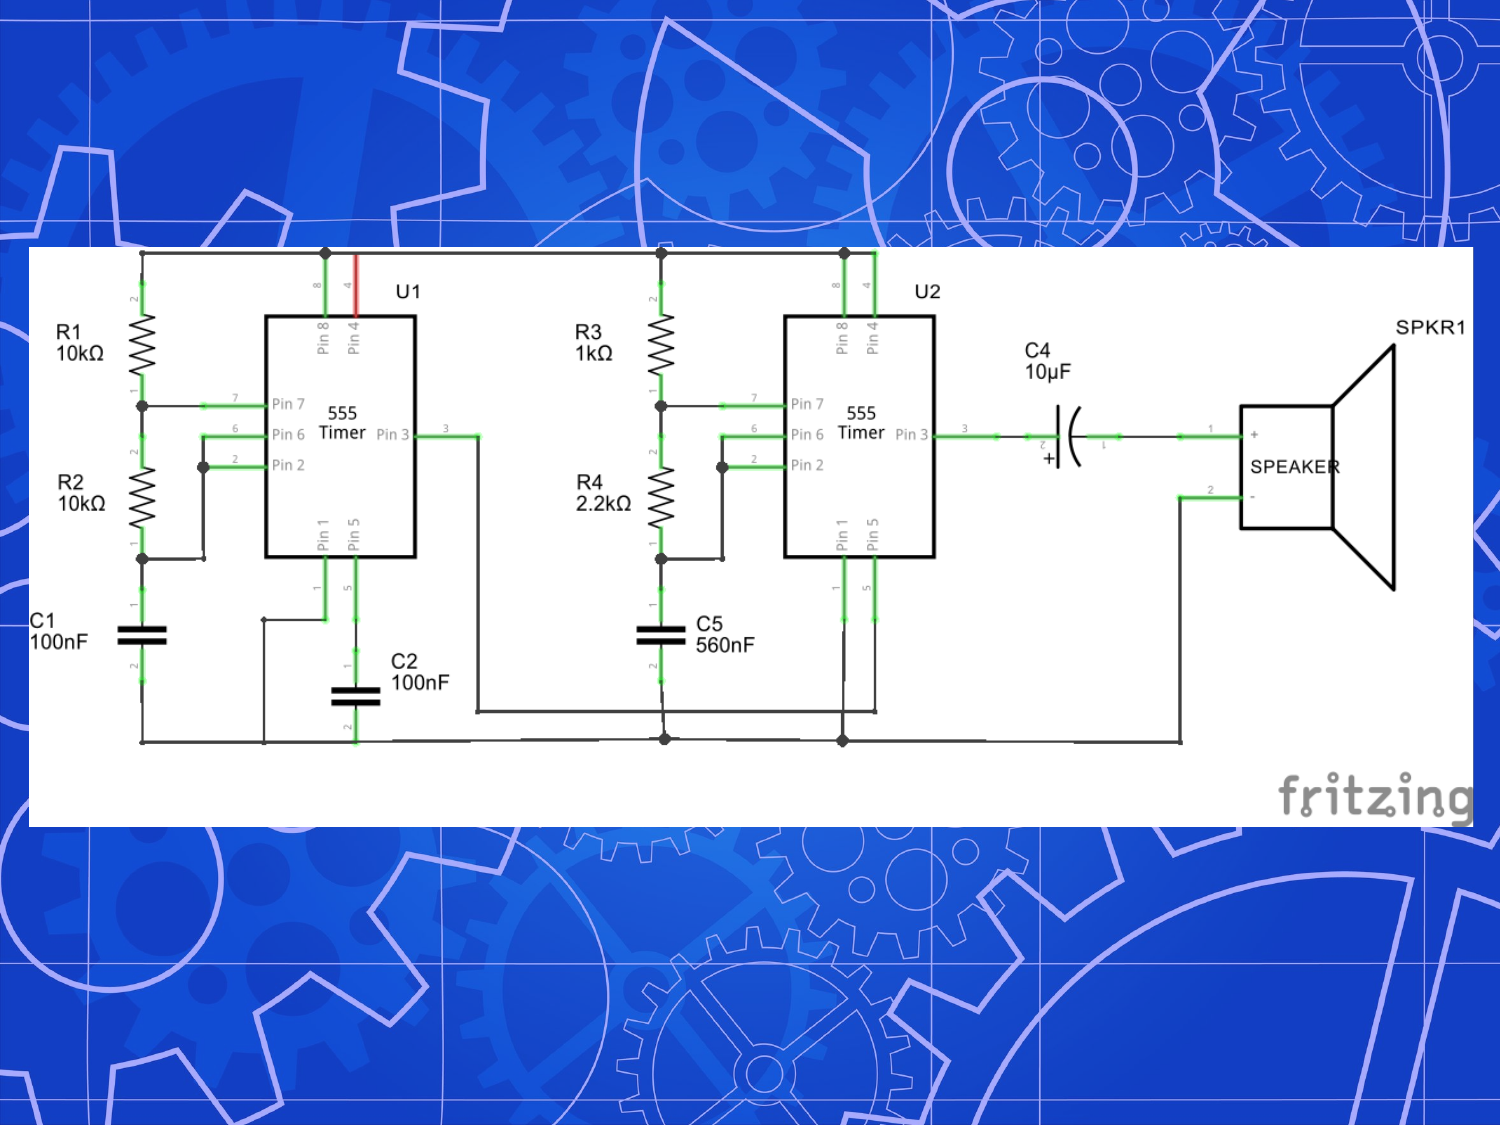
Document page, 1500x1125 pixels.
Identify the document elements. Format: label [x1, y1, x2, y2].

picture [29, 248, 1477, 827]
